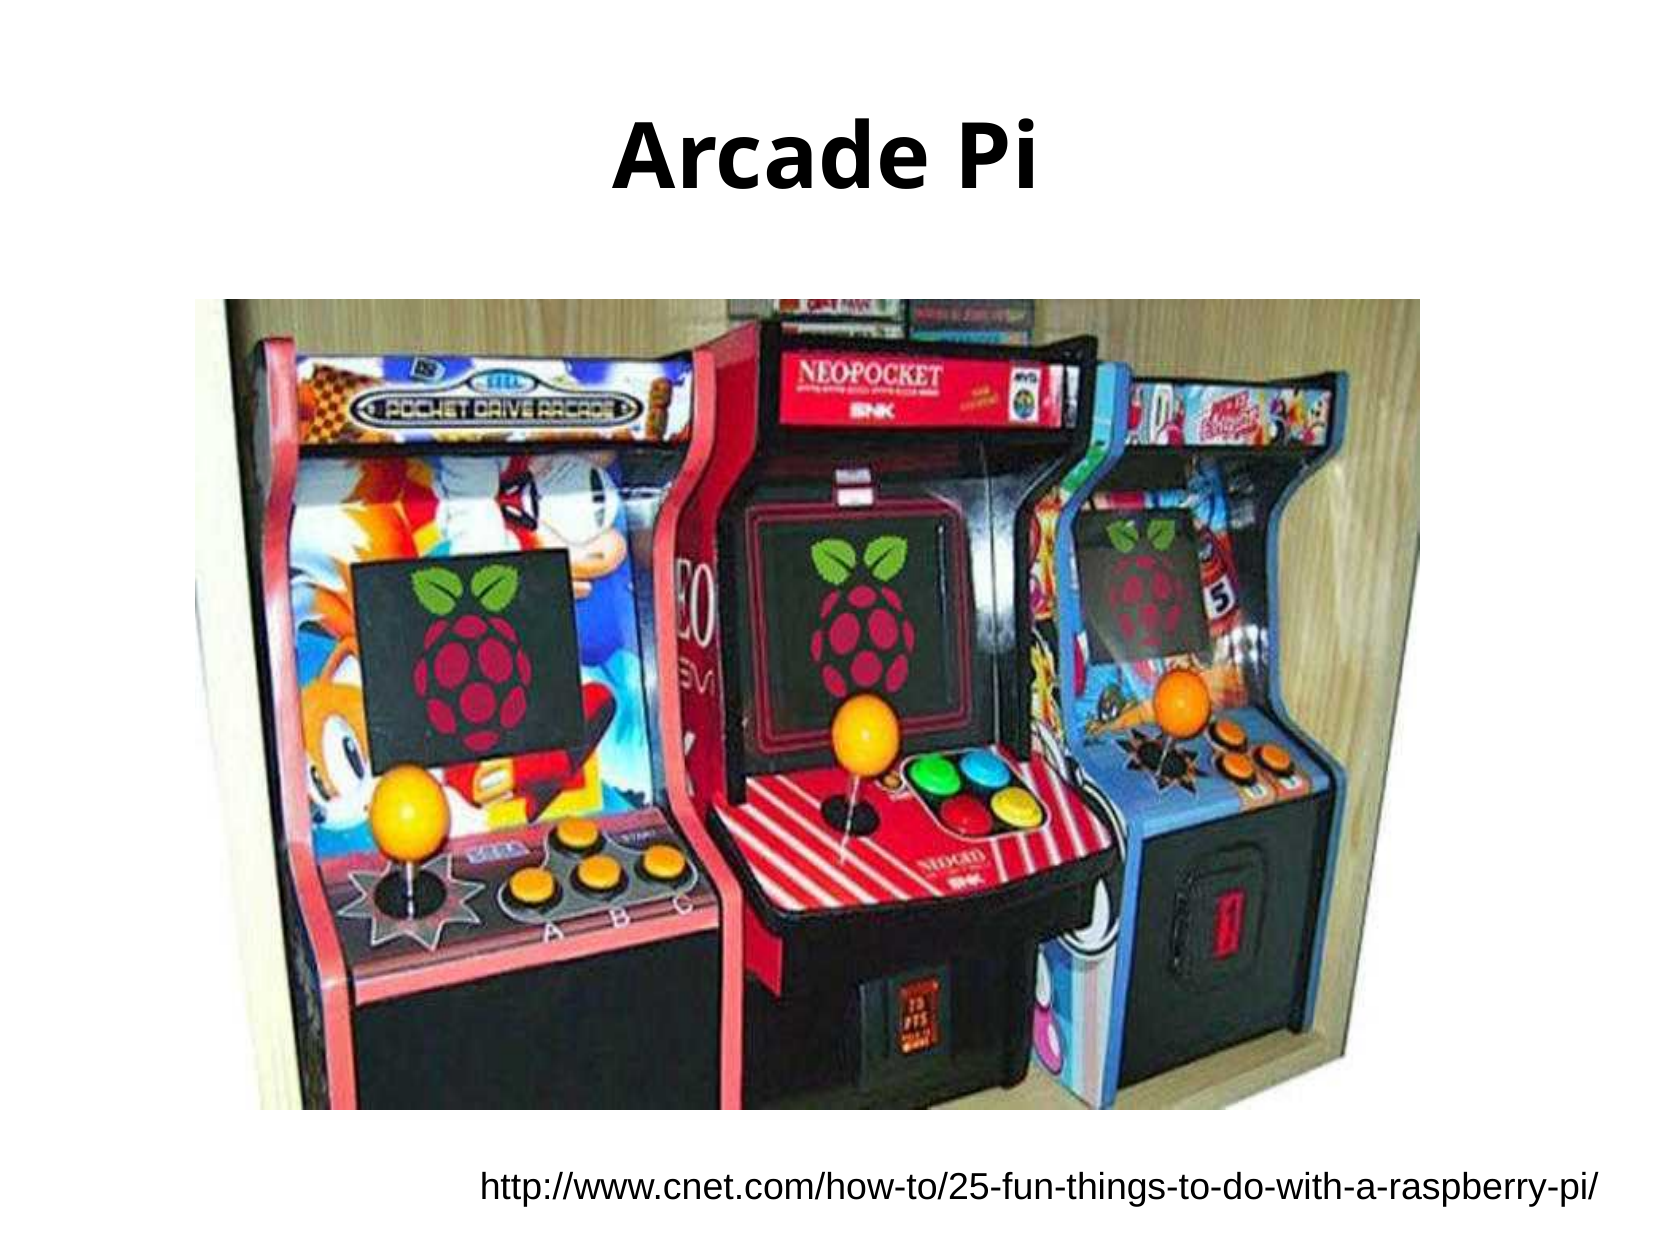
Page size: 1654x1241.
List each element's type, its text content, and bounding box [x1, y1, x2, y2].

title Arcade Pi [82, 49, 1571, 257]
picture [195, 299, 1420, 1110]
text_box http://www.cnet.com/how-to/25-fun-things-to-do-with-a-raspberry-pi/ [465, 1158, 1621, 1216]
